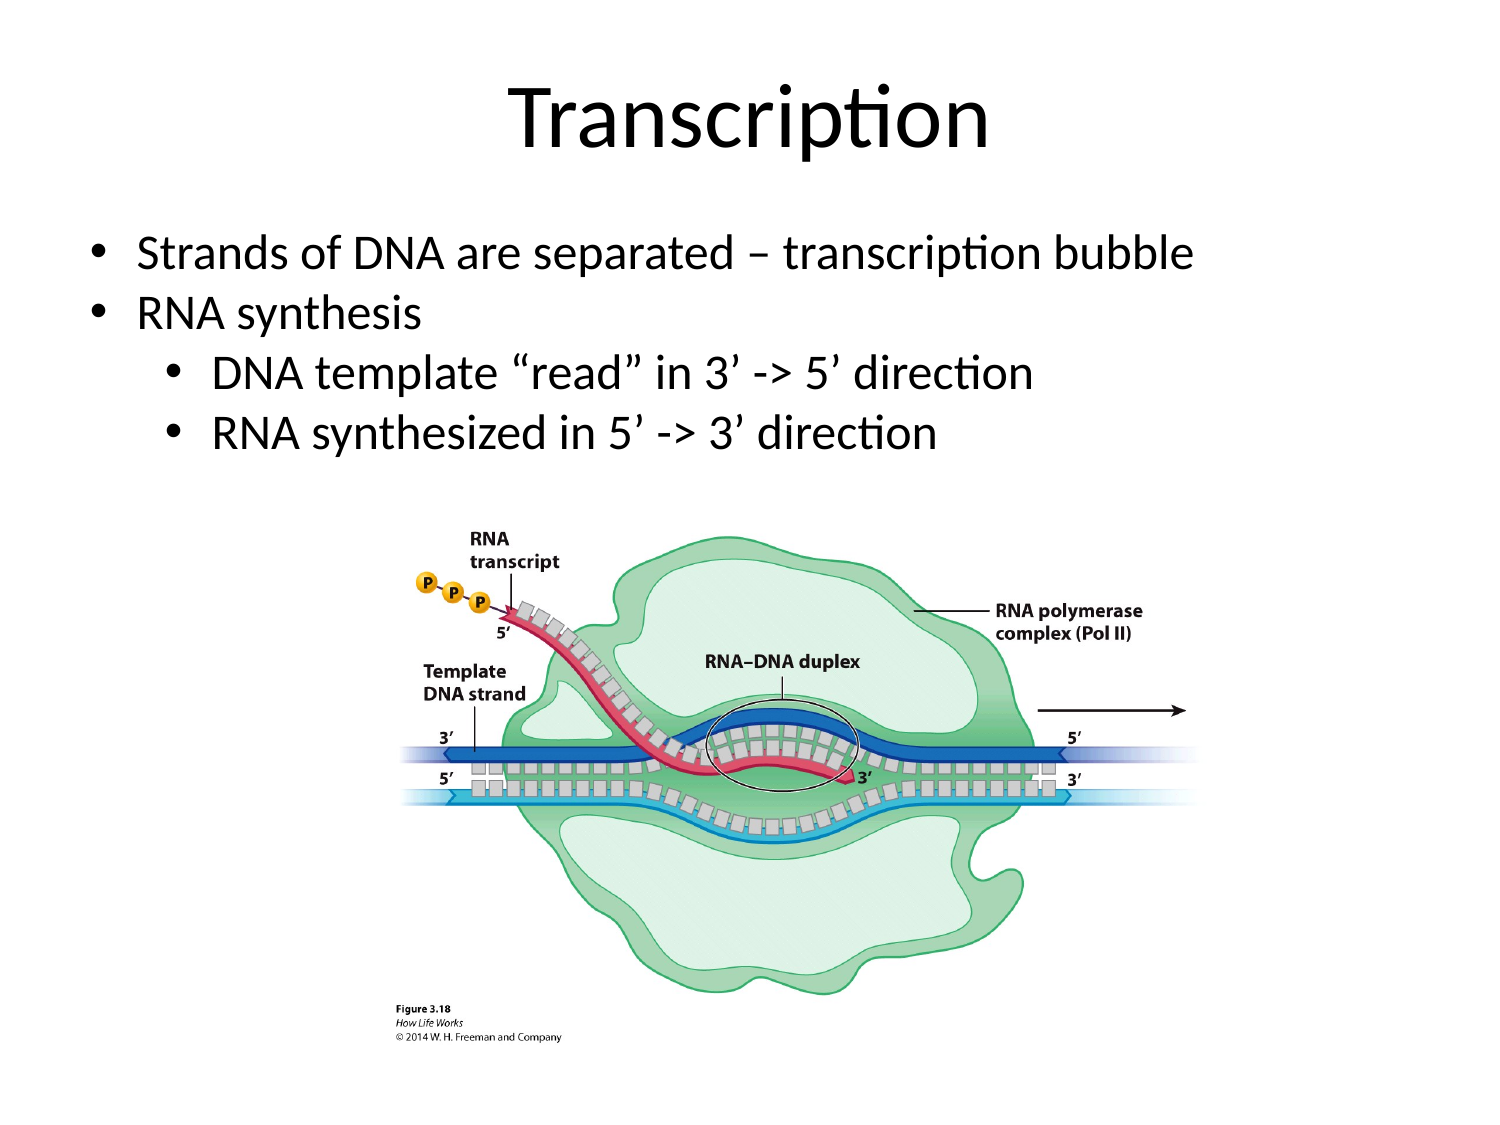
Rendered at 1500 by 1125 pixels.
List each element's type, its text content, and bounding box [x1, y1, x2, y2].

title Transcription [75, 17, 1425, 205]
text_box Strands of DNA are separated – transcription bubble RNA synthesis DNA template “read” in 3’ -> 5’ direction RNA synthesized in 5’ -> 3’ direction [74, 212, 1425, 468]
picture [391, 524, 1211, 1045]
